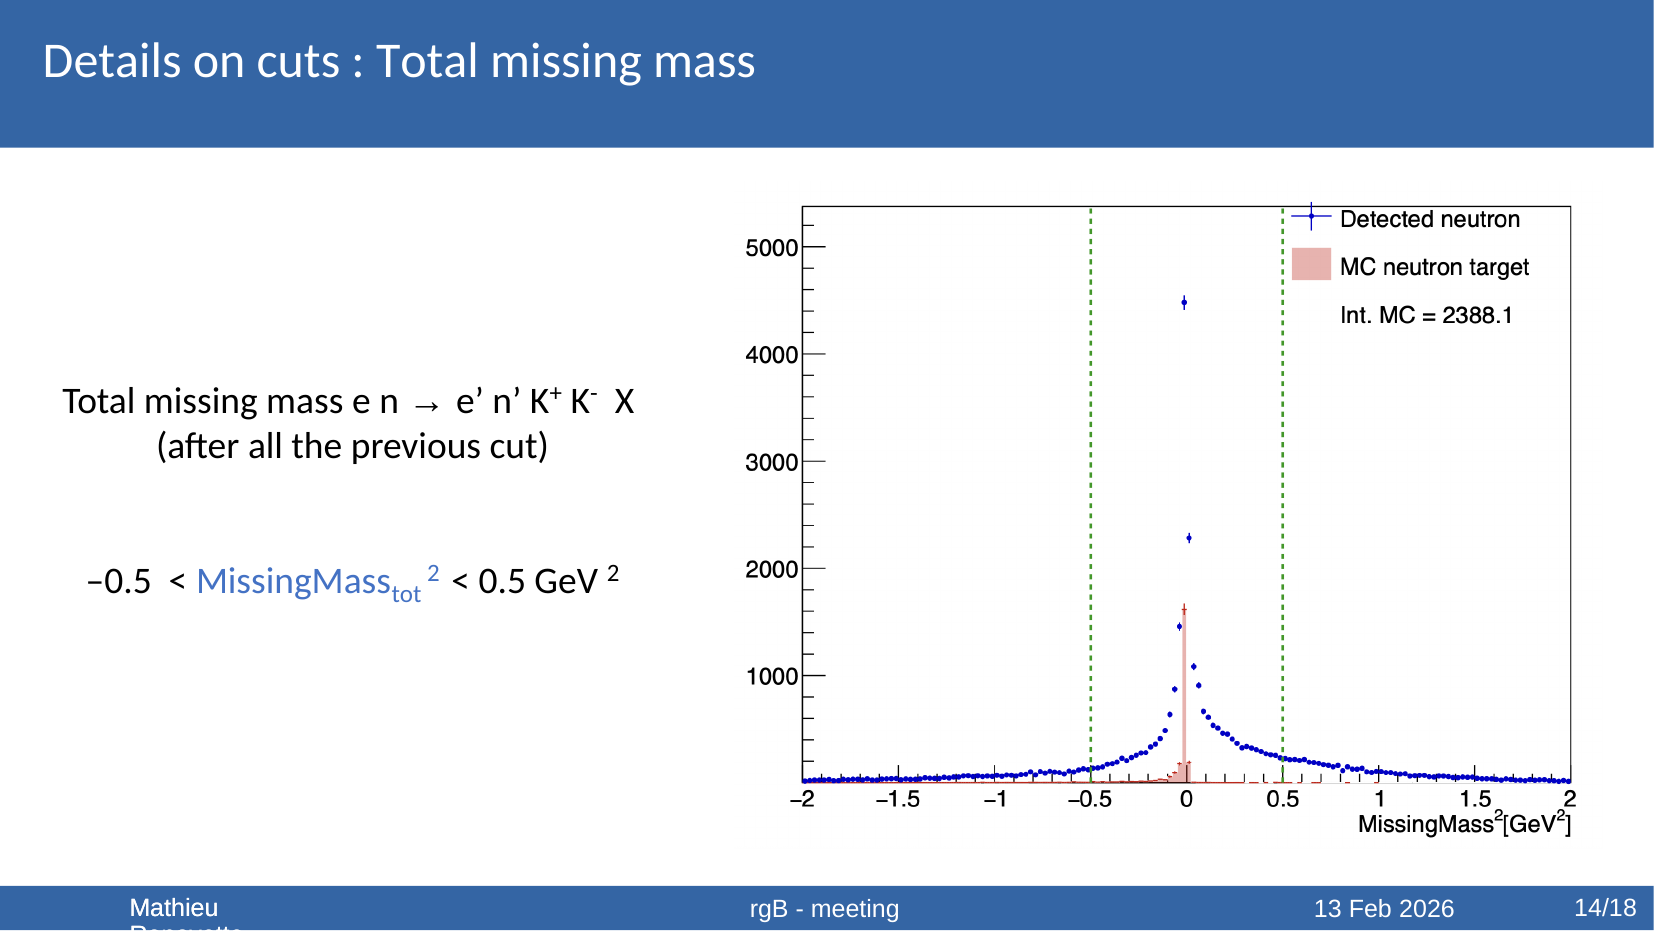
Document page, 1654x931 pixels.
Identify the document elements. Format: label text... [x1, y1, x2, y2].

text_box [0, 885, 131, 931]
text_box rgB - meeting [734, 887, 953, 931]
text_box Details on cuts : Total missing mass [27, 32, 1640, 110]
text_box [0, 0, 1654, 148]
picture [734, 181, 1603, 849]
text_box 13 Feb 2026 [1299, 887, 1536, 931]
text_box 14/18 [1559, 885, 1654, 930]
text_box [226, 885, 1654, 931]
text_box Total missing mass e n → e’ n’ K+ K- X (after all the previous cut) –0.5 < MissingMasstot 2 < 0.5 GeV 2 [27, 368, 678, 747]
text_box Mathieu Ronayette [114, 885, 355, 929]
